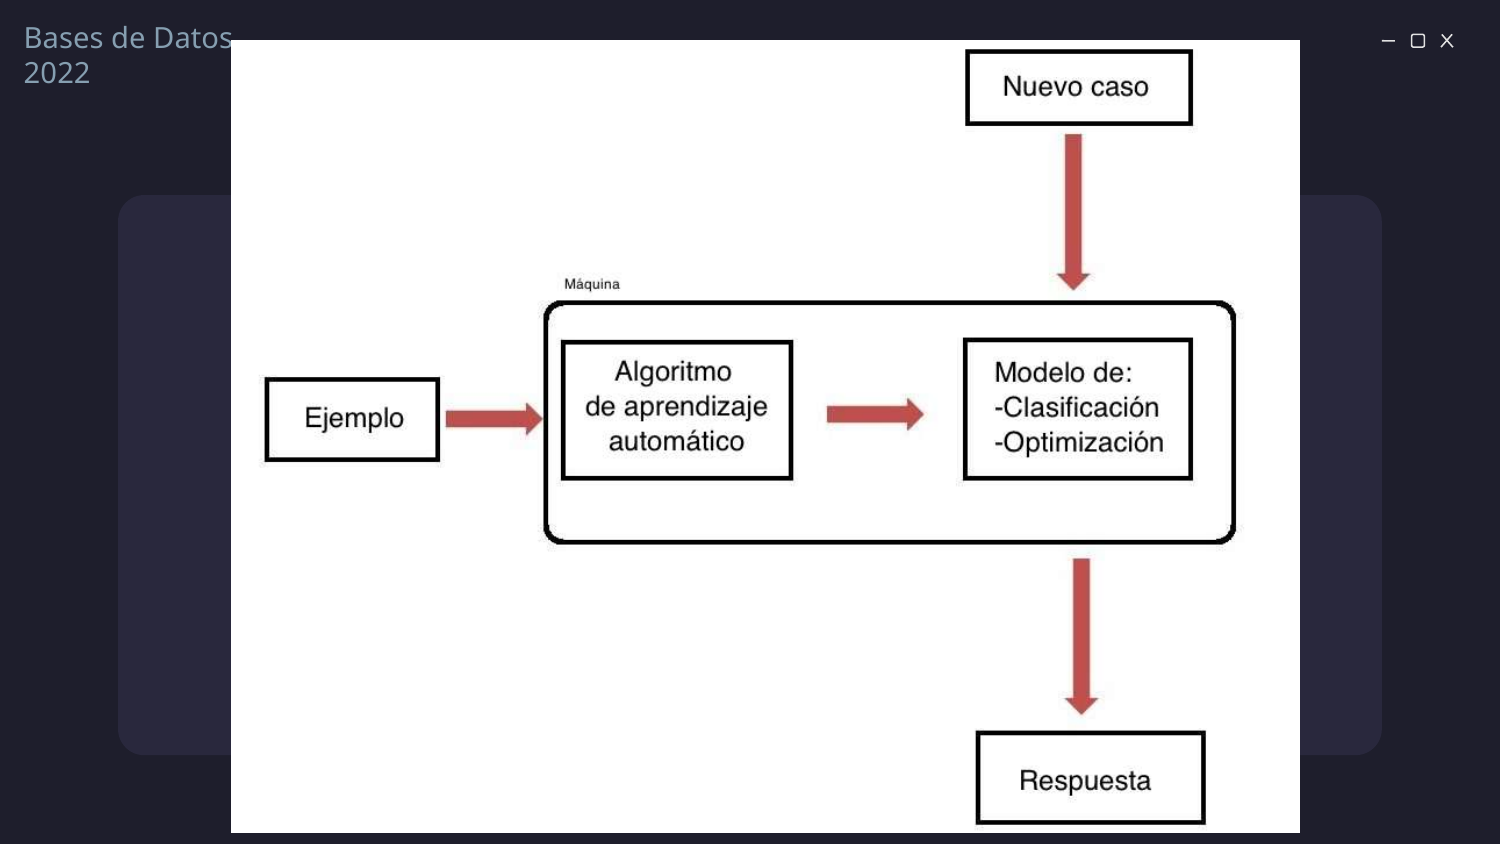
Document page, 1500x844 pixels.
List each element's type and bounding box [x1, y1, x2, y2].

picture [231, 40, 1300, 833]
